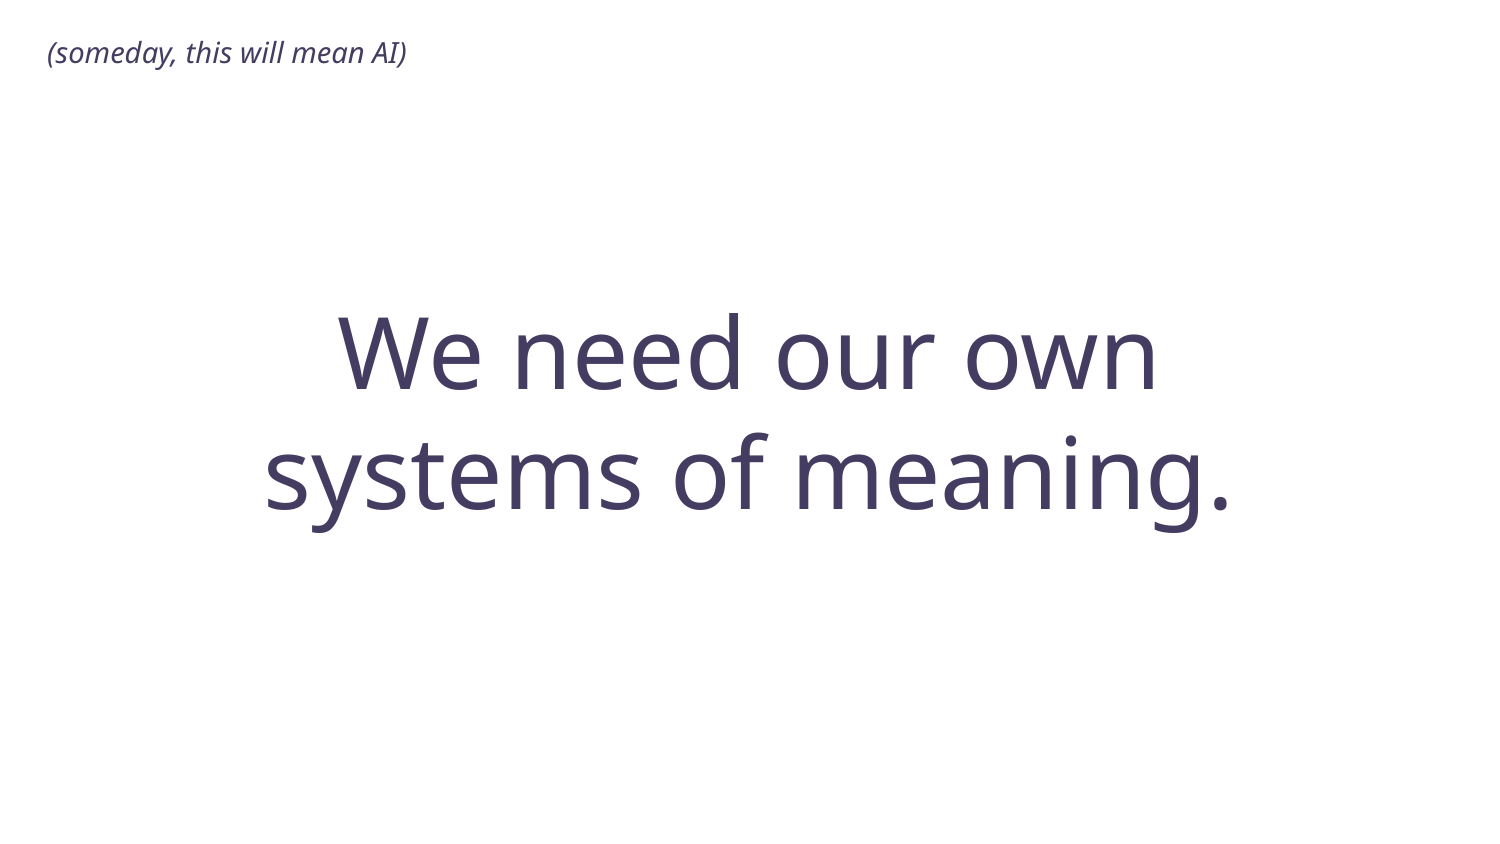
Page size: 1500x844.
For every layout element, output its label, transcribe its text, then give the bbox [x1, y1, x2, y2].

title We need our own systems of meaning. [80, 73, 1419, 745]
subtitle (someday, this will mean AI) [32, 13, 1206, 127]
